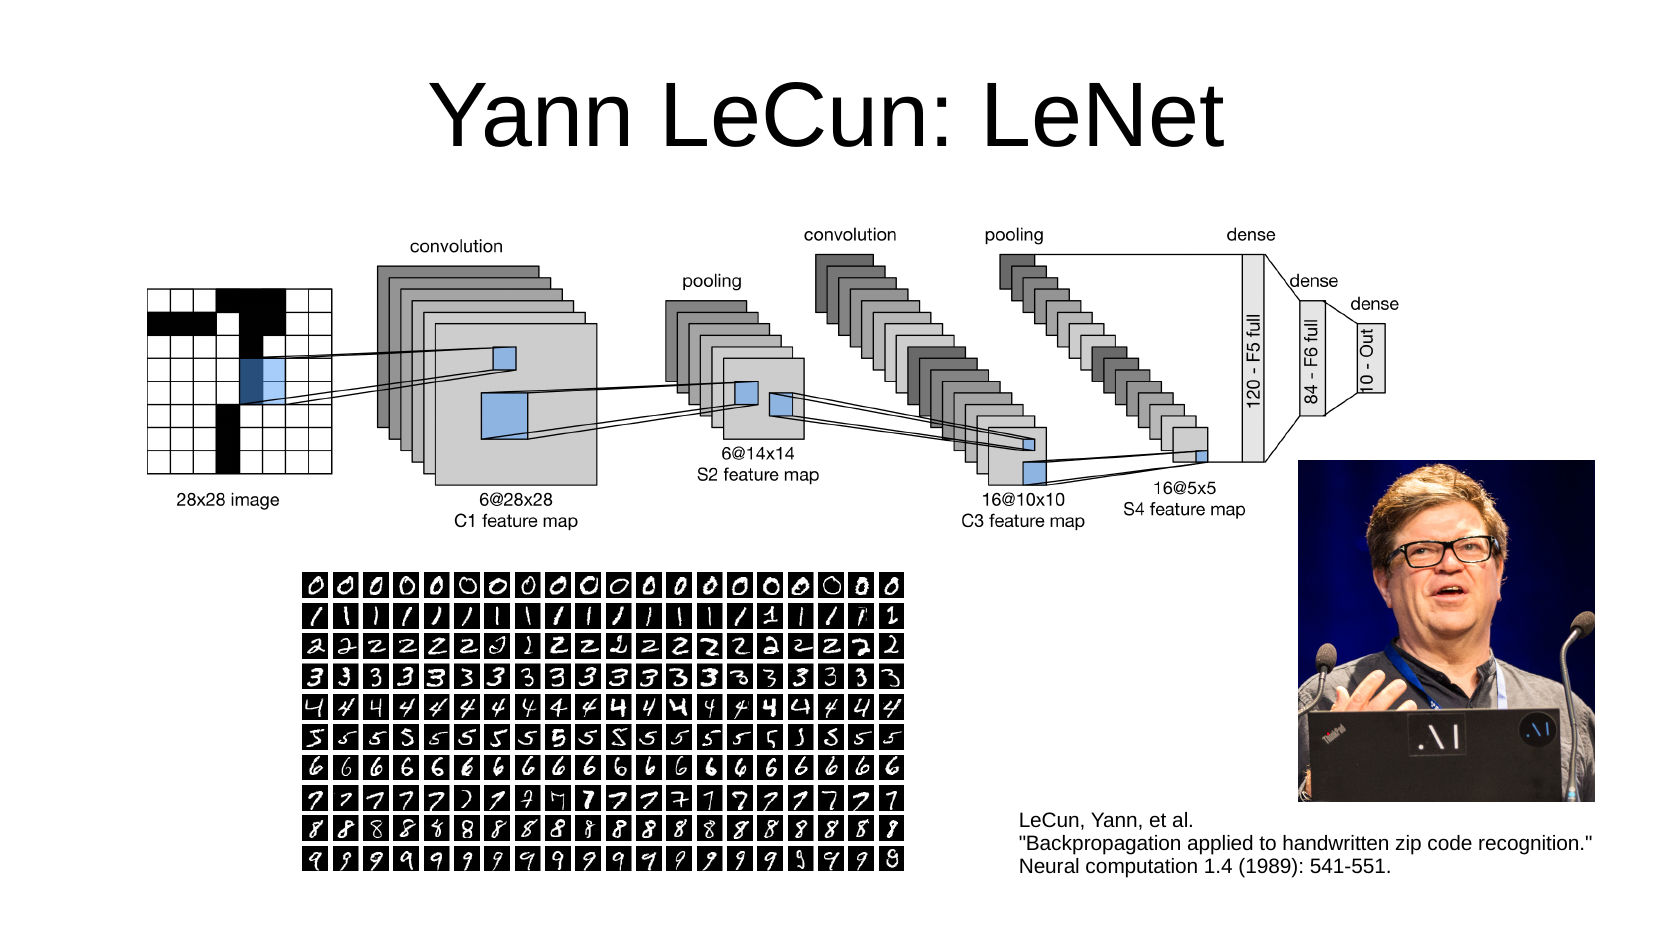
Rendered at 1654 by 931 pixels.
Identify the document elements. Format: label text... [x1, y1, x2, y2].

text_box LeCun, Yann, et al. "Backpropagation applied to handwritten zip code recognition." Neural computation 1.4 (1989): 541-551. [1003, 801, 1625, 886]
picture [147, 116, 1595, 871]
title Yann LeCun: LeNet [82, 37, 1571, 193]
